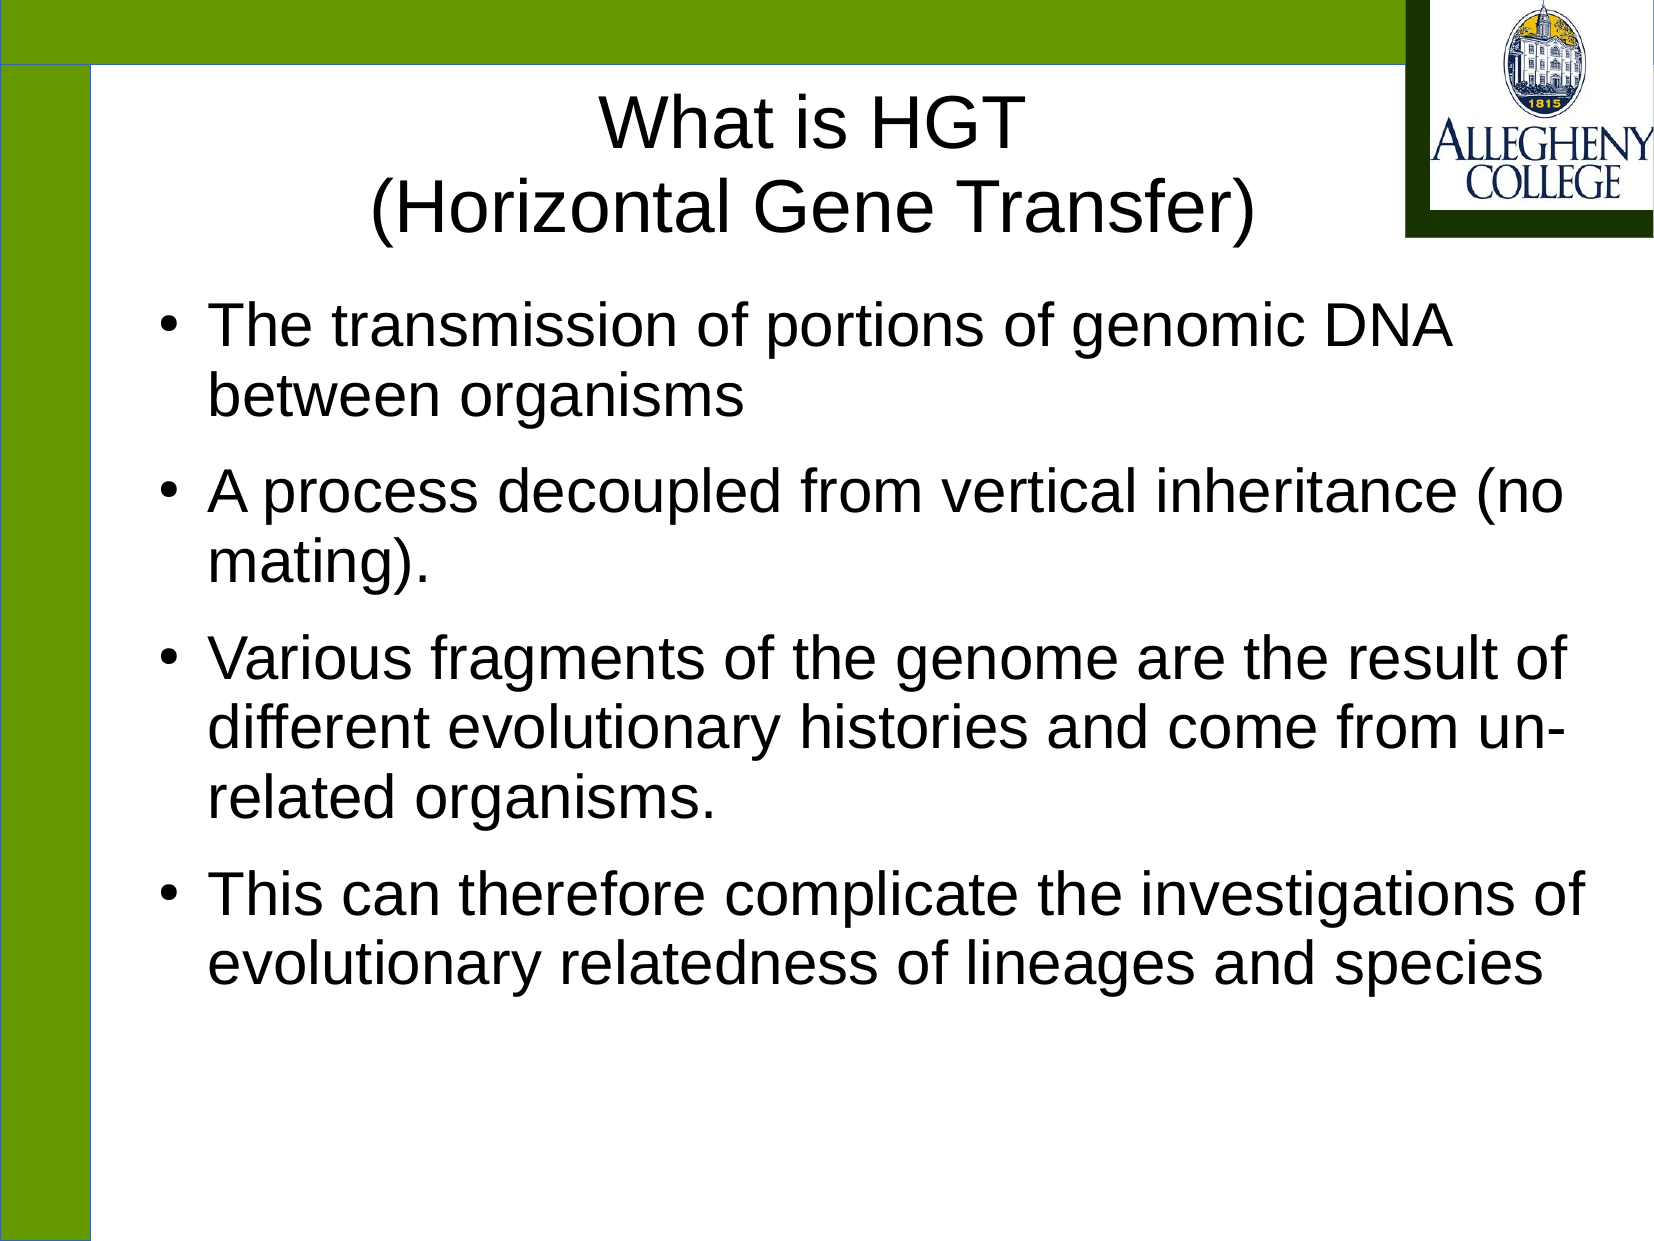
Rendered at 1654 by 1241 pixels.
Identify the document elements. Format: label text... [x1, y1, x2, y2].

picture [1430, 0, 1654, 210]
title What is HGT (Horizontal Gene Transfer) [112, 65, 1515, 269]
list The transmission of portions of genomic DNA between organisms A process decoupled from vertical inheritance (no mating). Various fragments of the genome are the result of different evolutionary histories and come from un-related organisms. This can therefore complicate the investigations of evolutionary relatedness of lineages and species [141, 290, 1630, 1010]
text_box [0, 0, 1654, 1241]
